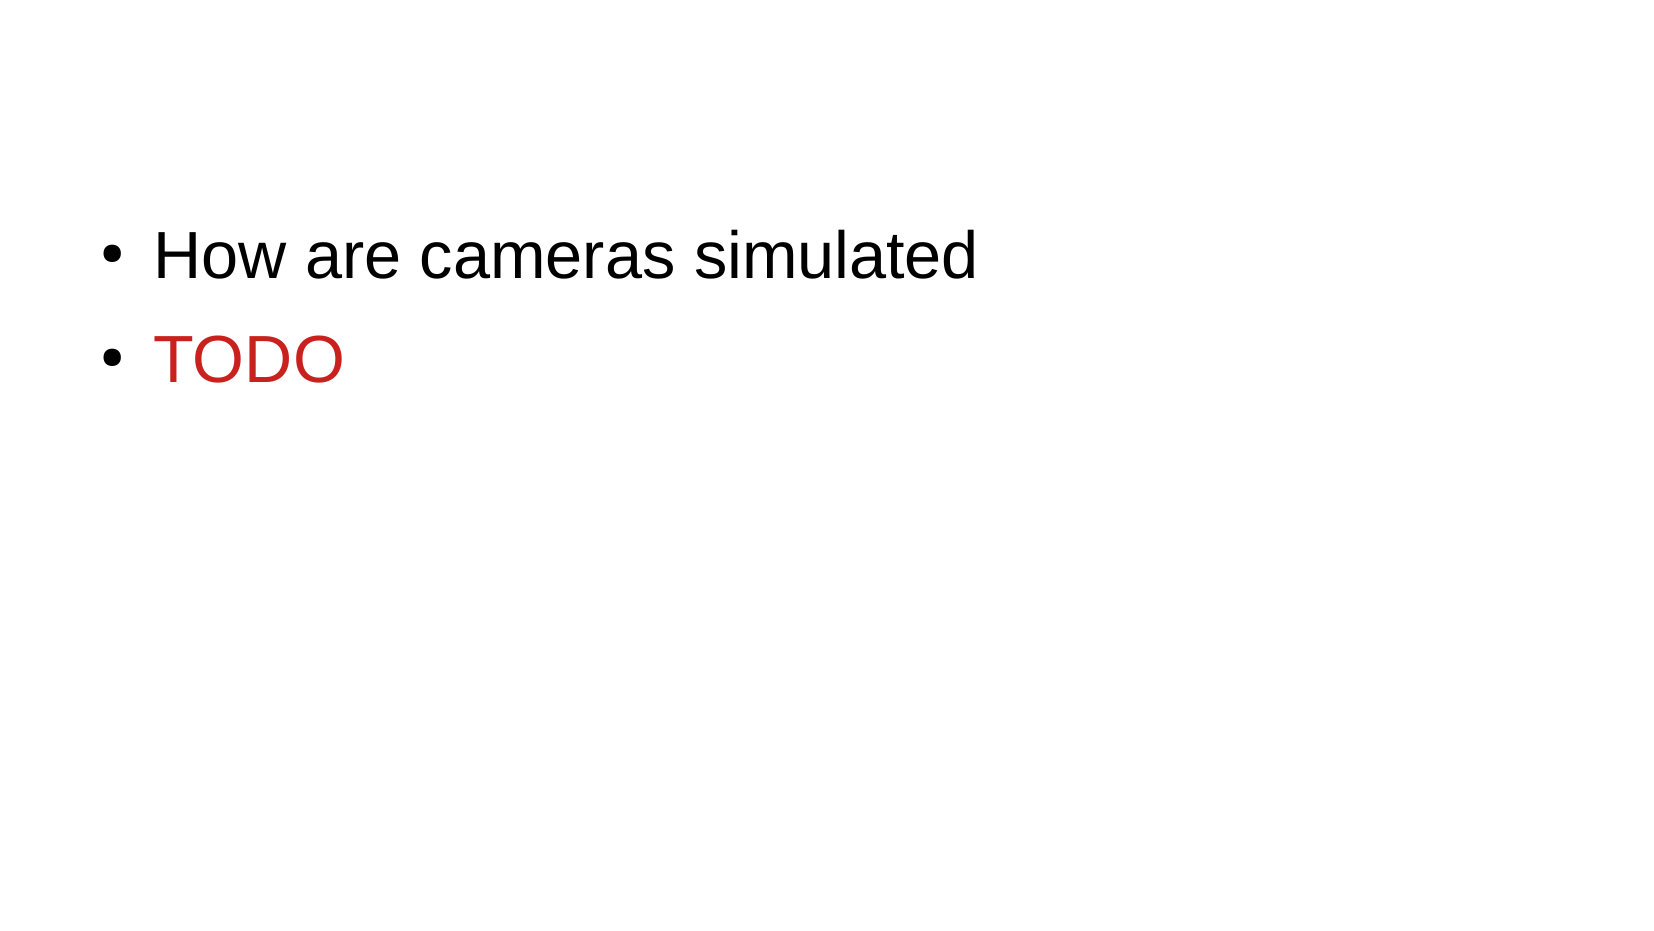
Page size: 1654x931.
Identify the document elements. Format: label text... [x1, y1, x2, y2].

list How are cameras simulated TODO [82, 217, 1571, 758]
